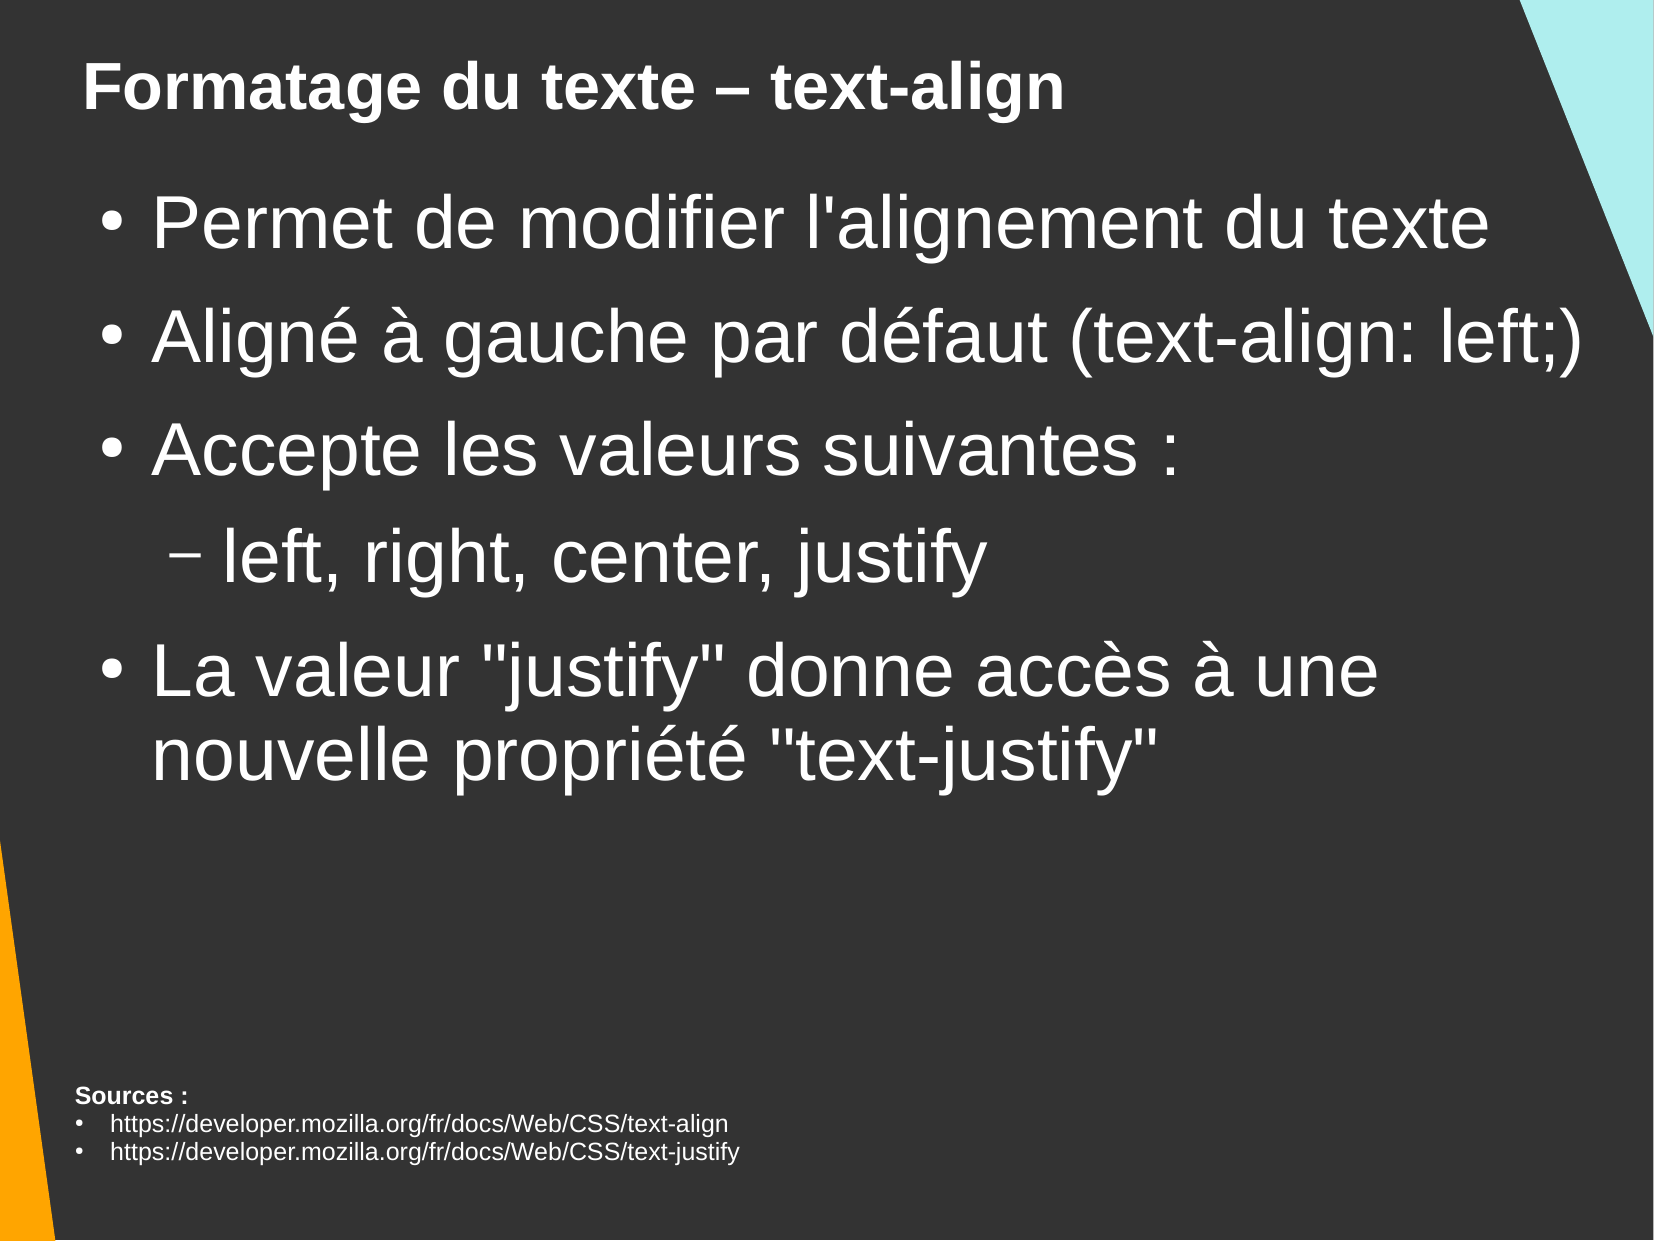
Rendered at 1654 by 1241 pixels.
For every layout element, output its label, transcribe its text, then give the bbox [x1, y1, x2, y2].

text_box [1519, 0, 1654, 339]
text_box Sources : https://developer.mozilla.org/fr/docs/Web/CSS/text-align https://developer.mozilla.org/fr/docs/Web/CSS/text-justify [60, 1074, 1546, 1241]
text_box [0, 840, 56, 1241]
title Formatage du texte – text-align [82, 49, 1571, 152]
list Permet de modifier l'alignement du texte Aligné à gauche par défaut (text-align: left;) Accepte les valeurs suivantes : left, right, center, justify La valeur "justify" donne accès à une nouvelle propriété "text-justify" [80, 180, 1605, 827]
